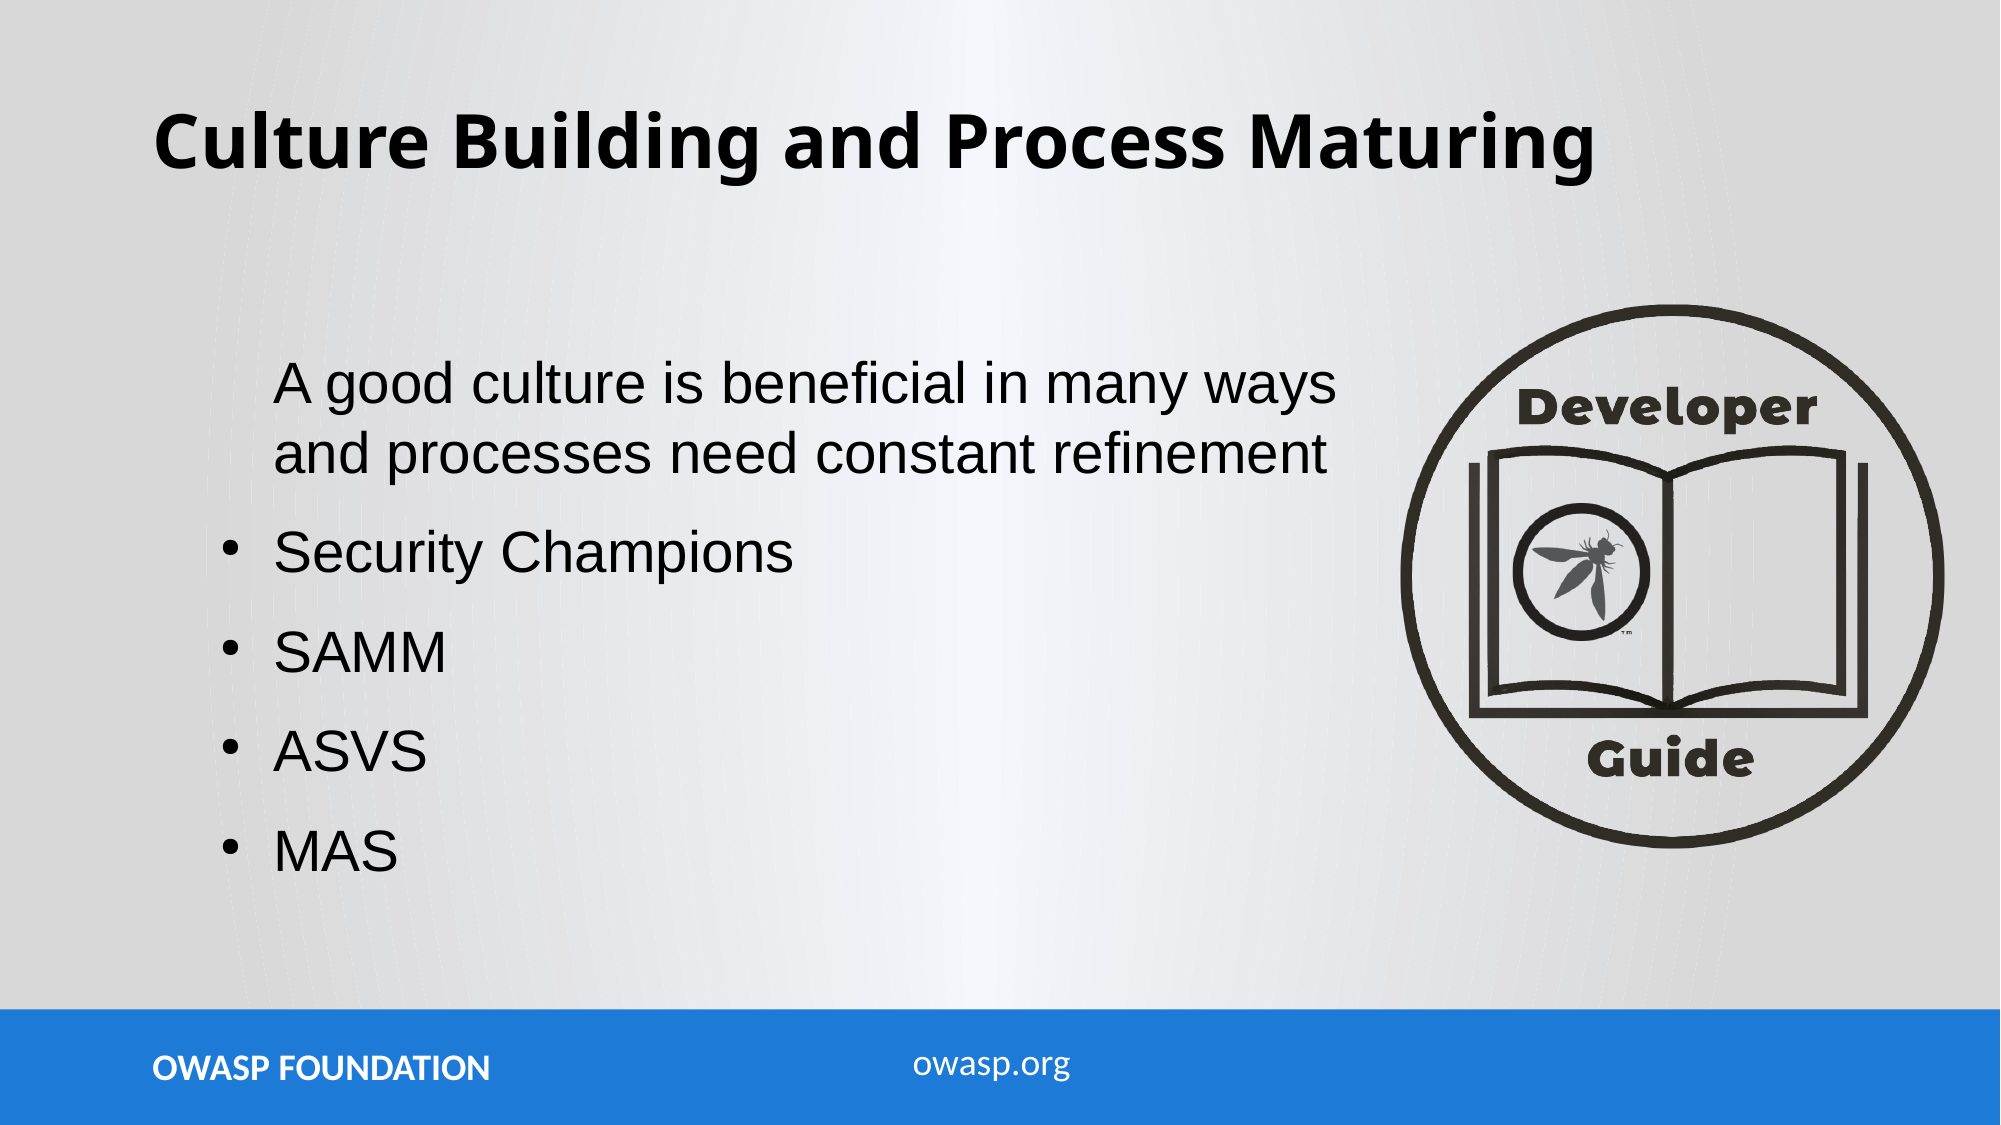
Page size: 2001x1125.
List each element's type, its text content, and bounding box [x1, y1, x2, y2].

title Culture Building and Process Maturing [137, 35, 1863, 253]
picture [1387, 298, 1952, 863]
list A good culture is beneficial in many ways and processes need constant refinement Security Champions SAMM ASVS MAS [187, 337, 1388, 901]
